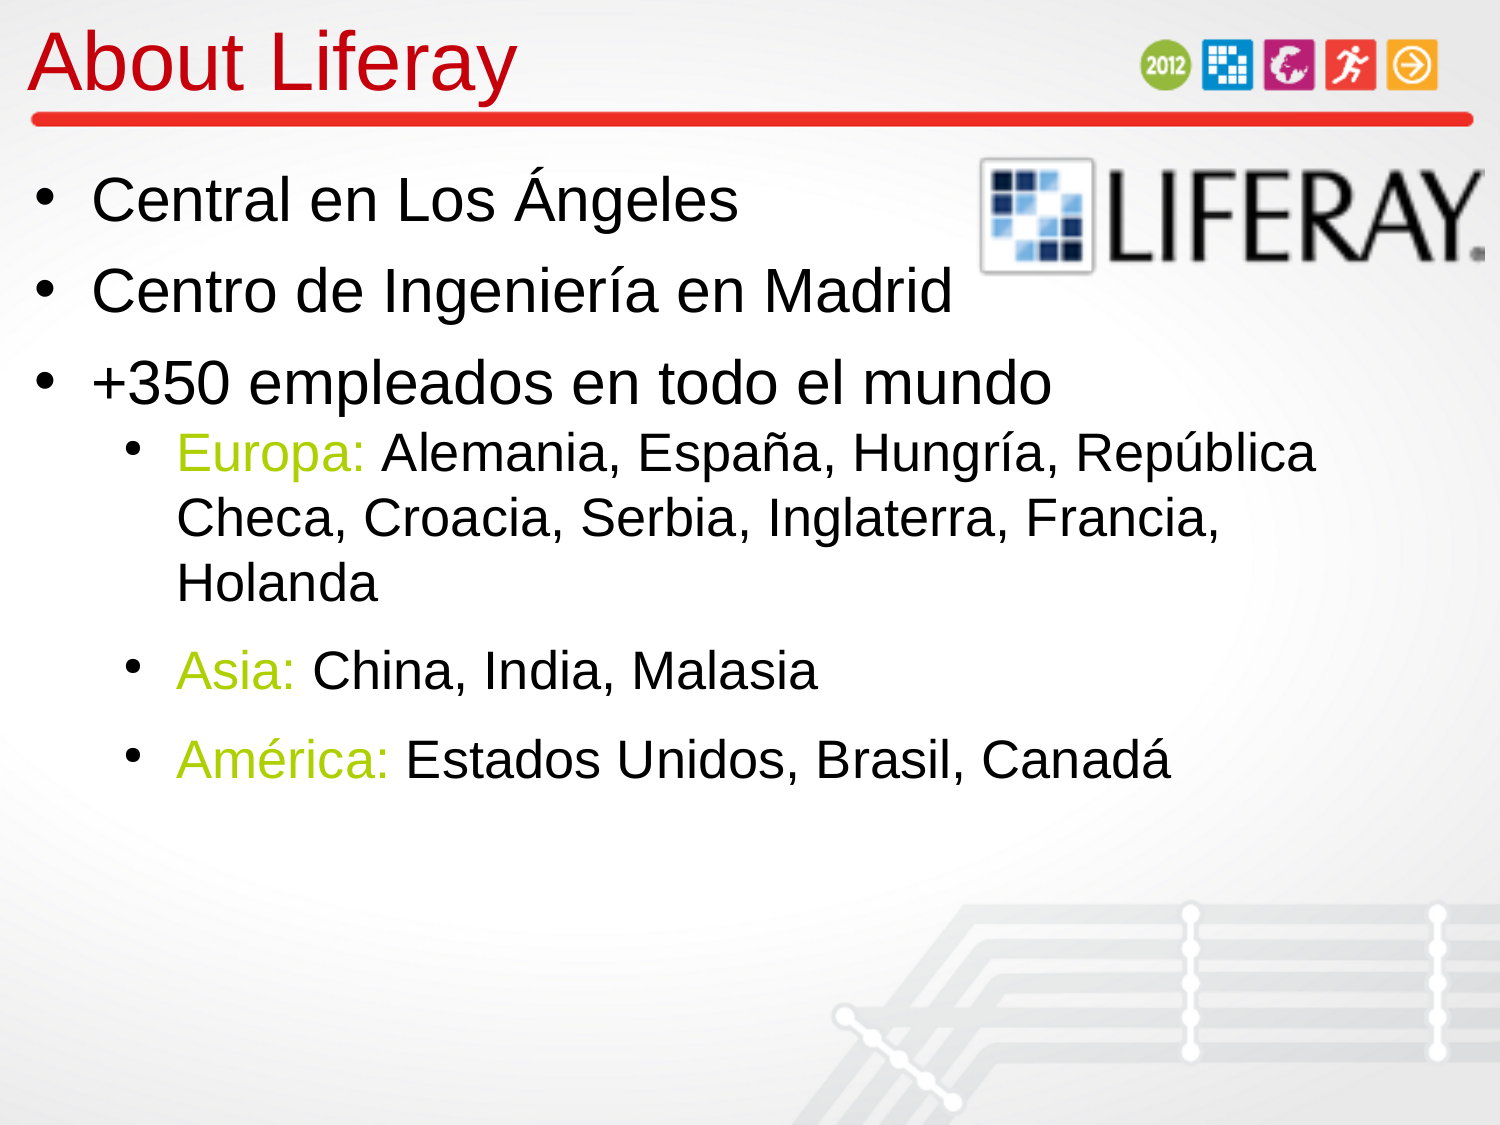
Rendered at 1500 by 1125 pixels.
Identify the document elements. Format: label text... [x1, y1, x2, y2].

title About Liferay [12, 0, 976, 121]
picture [0, 0, 1500, 1125]
list Central en Los Ángeles Centro de Ingeniería en Madrid +350 empleados en todo el mundo Europa: Alemania, España, Hungría, República Checa, Croacia, Serbia, Inglaterra, Francia, Holanda Asia: China, India, Malasia América: Estados Unidos, Brasil, Canadá [19, 143, 1420, 1043]
